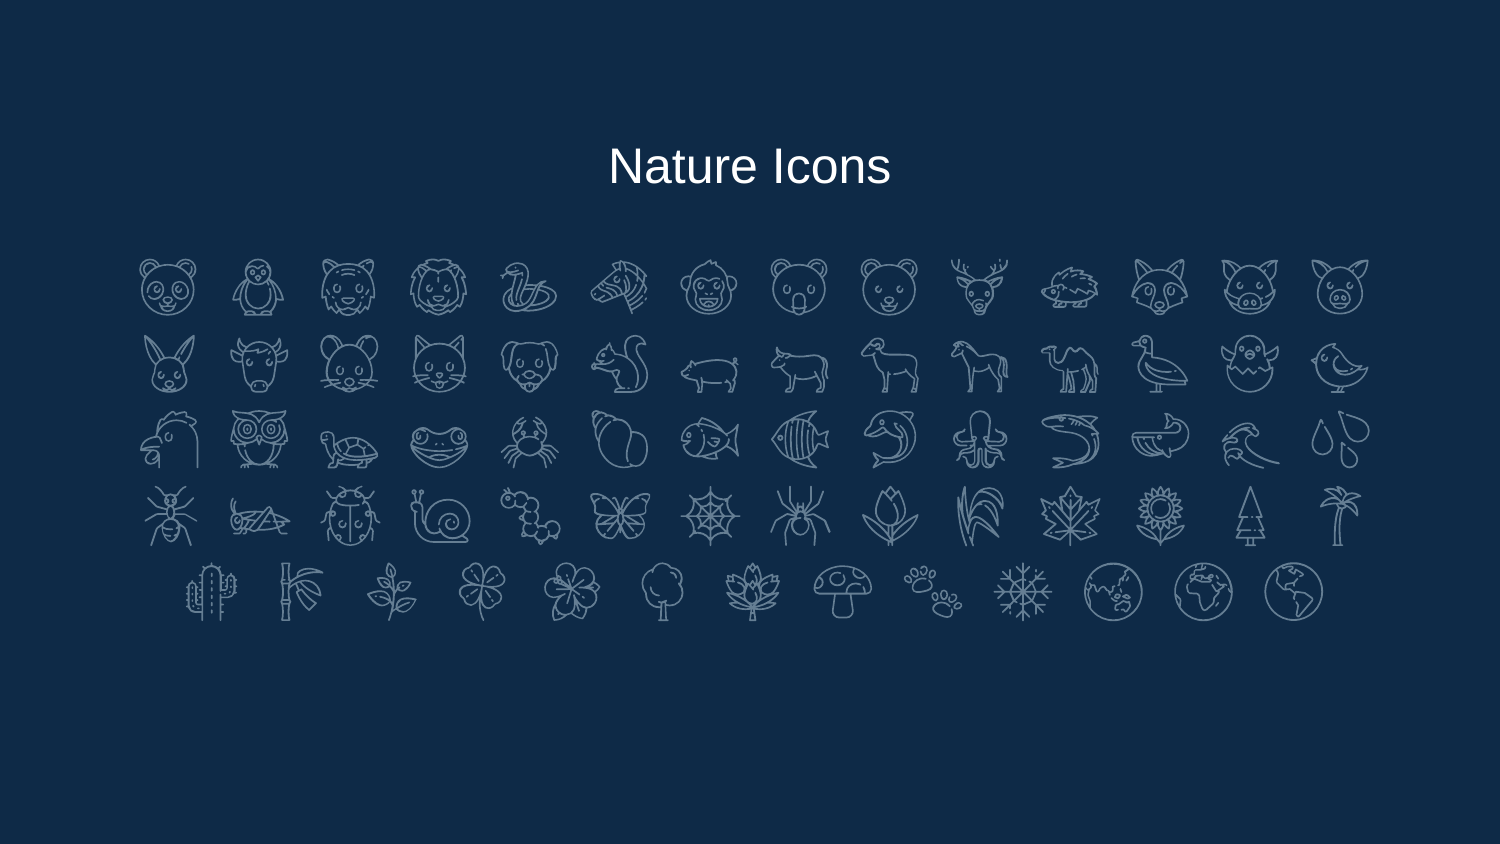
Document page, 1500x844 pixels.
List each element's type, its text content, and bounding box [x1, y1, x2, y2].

text_box [185, 562, 238, 622]
text_box [144, 485, 198, 547]
text_box [230, 410, 289, 469]
text_box [1340, 441, 1359, 469]
text_box [139, 258, 197, 316]
text_box [1136, 485, 1185, 547]
text_box [770, 485, 831, 546]
text_box [680, 259, 738, 315]
text_box [1131, 412, 1190, 459]
text_box [1221, 422, 1280, 469]
text_box [680, 485, 741, 547]
text_box [863, 410, 917, 469]
text_box [500, 487, 561, 546]
text_box [590, 260, 648, 315]
text_box [1310, 343, 1369, 393]
text_box [1221, 334, 1279, 393]
text_box [1131, 258, 1189, 316]
text_box [680, 357, 739, 393]
text_box [410, 258, 468, 316]
text_box [499, 262, 558, 313]
text_box [1084, 562, 1143, 622]
text_box [280, 562, 324, 621]
text_box [951, 258, 1008, 316]
text_box Nature Icons [171, 118, 1328, 198]
text_box [458, 562, 506, 621]
text_box [1040, 345, 1099, 393]
text_box [140, 410, 199, 469]
text_box [232, 258, 284, 316]
text_box [412, 334, 467, 393]
text_box [957, 485, 1004, 547]
text_box [320, 431, 379, 469]
text_box [164, 431, 173, 442]
text_box [500, 416, 559, 469]
text_box [771, 410, 829, 469]
text_box [590, 492, 651, 540]
text_box [813, 565, 873, 619]
text_box [953, 410, 1008, 469]
text_box [144, 334, 195, 393]
text_box [1131, 334, 1189, 393]
text_box [860, 258, 918, 316]
text_box [1041, 414, 1100, 469]
text_box [1174, 562, 1233, 622]
text_box [366, 562, 417, 621]
text_box [903, 565, 936, 593]
text_box [860, 337, 919, 393]
text_box [320, 485, 381, 546]
text_box [1264, 562, 1324, 621]
text_box [230, 497, 291, 535]
text_box [641, 562, 684, 622]
text_box [1320, 485, 1362, 546]
text_box [1311, 418, 1334, 456]
text_box [770, 346, 829, 393]
text_box [1235, 485, 1266, 547]
text_box [321, 258, 376, 316]
text_box [993, 562, 1053, 622]
text_box [230, 337, 289, 393]
text_box [862, 485, 919, 547]
text_box [1221, 259, 1279, 315]
text_box [591, 334, 649, 393]
text_box [1338, 410, 1370, 443]
text_box [725, 562, 780, 622]
text_box [410, 489, 471, 543]
text_box [410, 427, 469, 469]
text_box [1040, 485, 1101, 547]
text_box [931, 589, 963, 618]
text_box [1040, 266, 1099, 308]
text_box [1311, 259, 1369, 315]
text_box [591, 410, 648, 469]
text_box [544, 562, 601, 621]
text_box [500, 341, 559, 393]
text_box [320, 334, 379, 393]
text_box [951, 340, 1009, 393]
text_box [770, 258, 828, 316]
text_box [680, 417, 739, 460]
